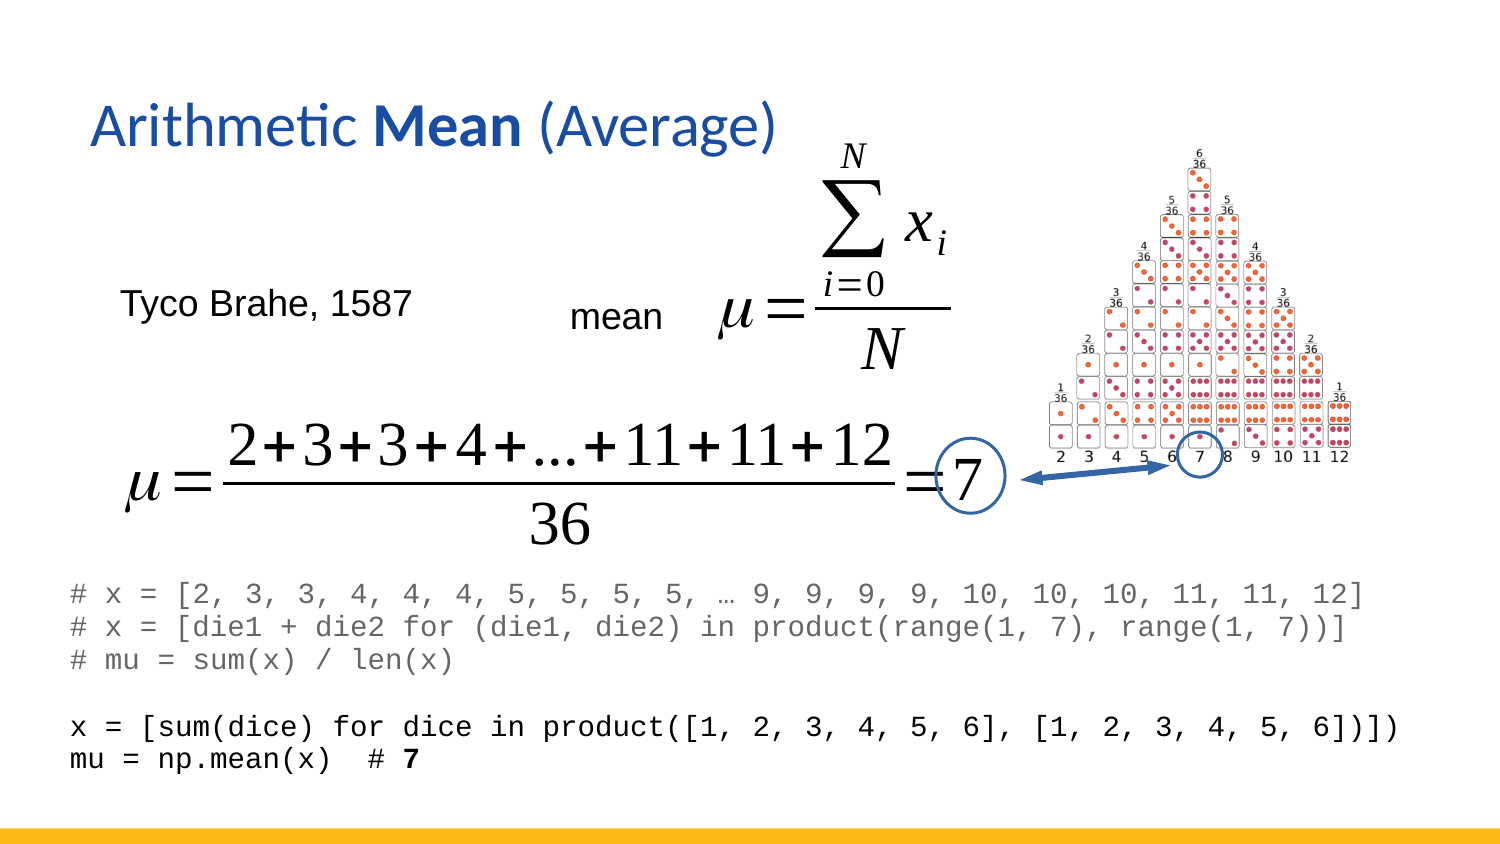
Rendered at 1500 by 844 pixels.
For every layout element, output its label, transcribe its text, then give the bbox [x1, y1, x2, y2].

text_box [991, 475, 1015, 533]
text_box Tyco Brahe, 1587 [105, 274, 457, 332]
chart [938, 440, 991, 511]
text_box [991, 475, 1003, 502]
title Arithmetic Mean (Average) [75, 0, 1425, 197]
text_box # x = [2, 3, 3, 4, 4, 4, 5, 5, 5, 5, … 9, 9, 9, 9, 10, 10, 10, 11, 11, 12] # x = [die1 + die2 for (die1, die2) in product(range(1, 7), range(1, 7))] # mu = sum(x) / len(x) x = [sum(dice) for dice in product([1, 2, 3, 4, 5, 6], [1, 2, 3, 4, 5, 6])]) mu = np.mean(x) # 7 [55, 572, 1415, 763]
chart [709, 135, 961, 383]
picture [1049, 149, 1351, 462]
chart [117, 409, 991, 558]
picture [1179, 434, 1220, 462]
text_box mean [555, 288, 697, 346]
